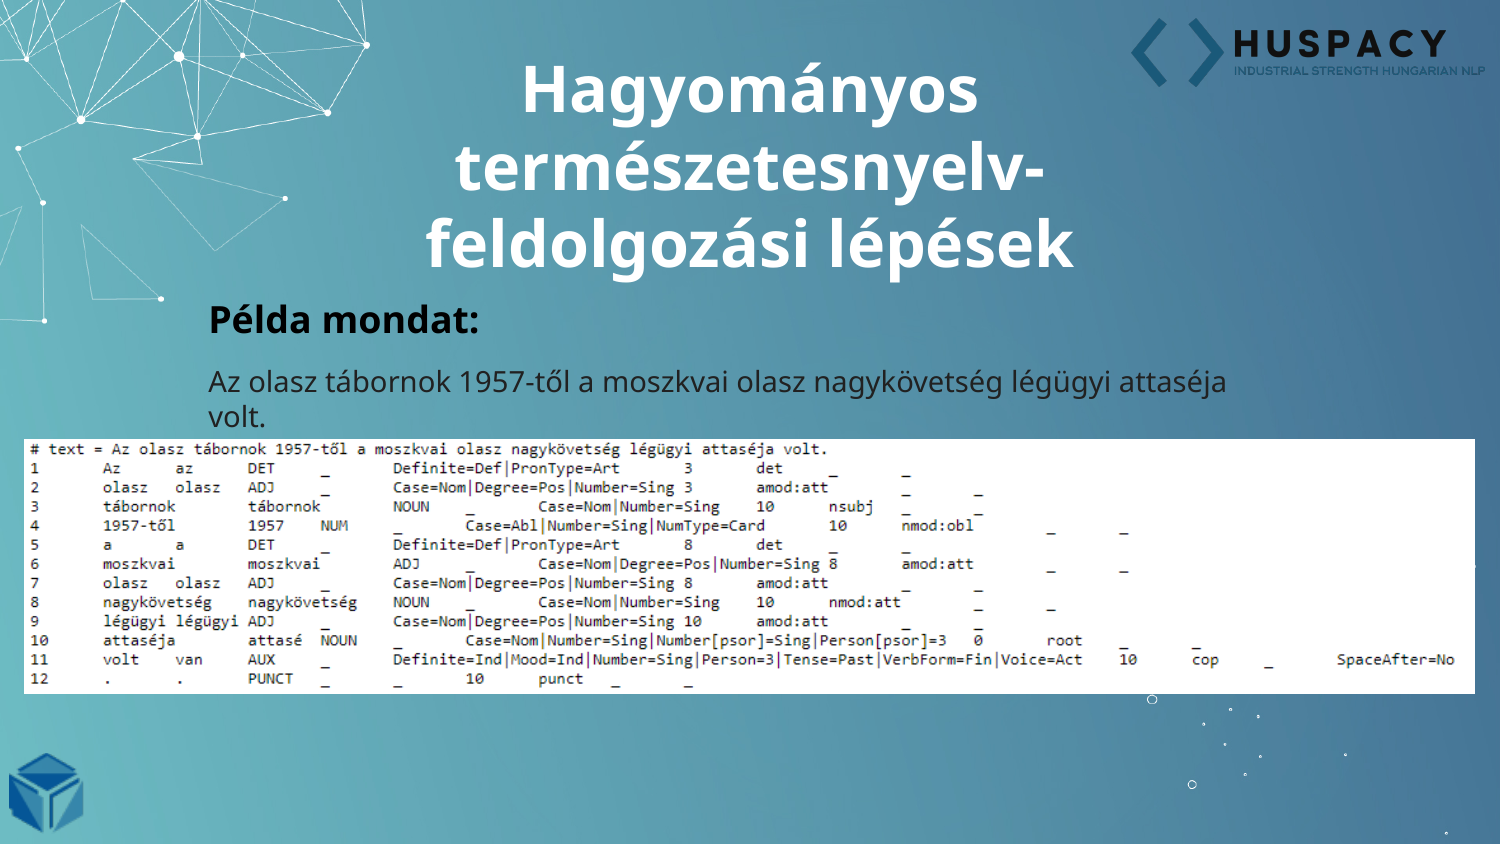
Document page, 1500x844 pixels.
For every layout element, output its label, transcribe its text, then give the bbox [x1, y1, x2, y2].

text_box Az olasz tábornok 1957-től a moszkvai olasz nagykövetség légügyi attaséja volt. [193, 348, 1307, 439]
picture [0, 0, 1500, 844]
text_box Példa mondat: [193, 280, 794, 356]
text_box Hagyományos természetesnyelv-feldolgozási lépések [250, 33, 1250, 296]
